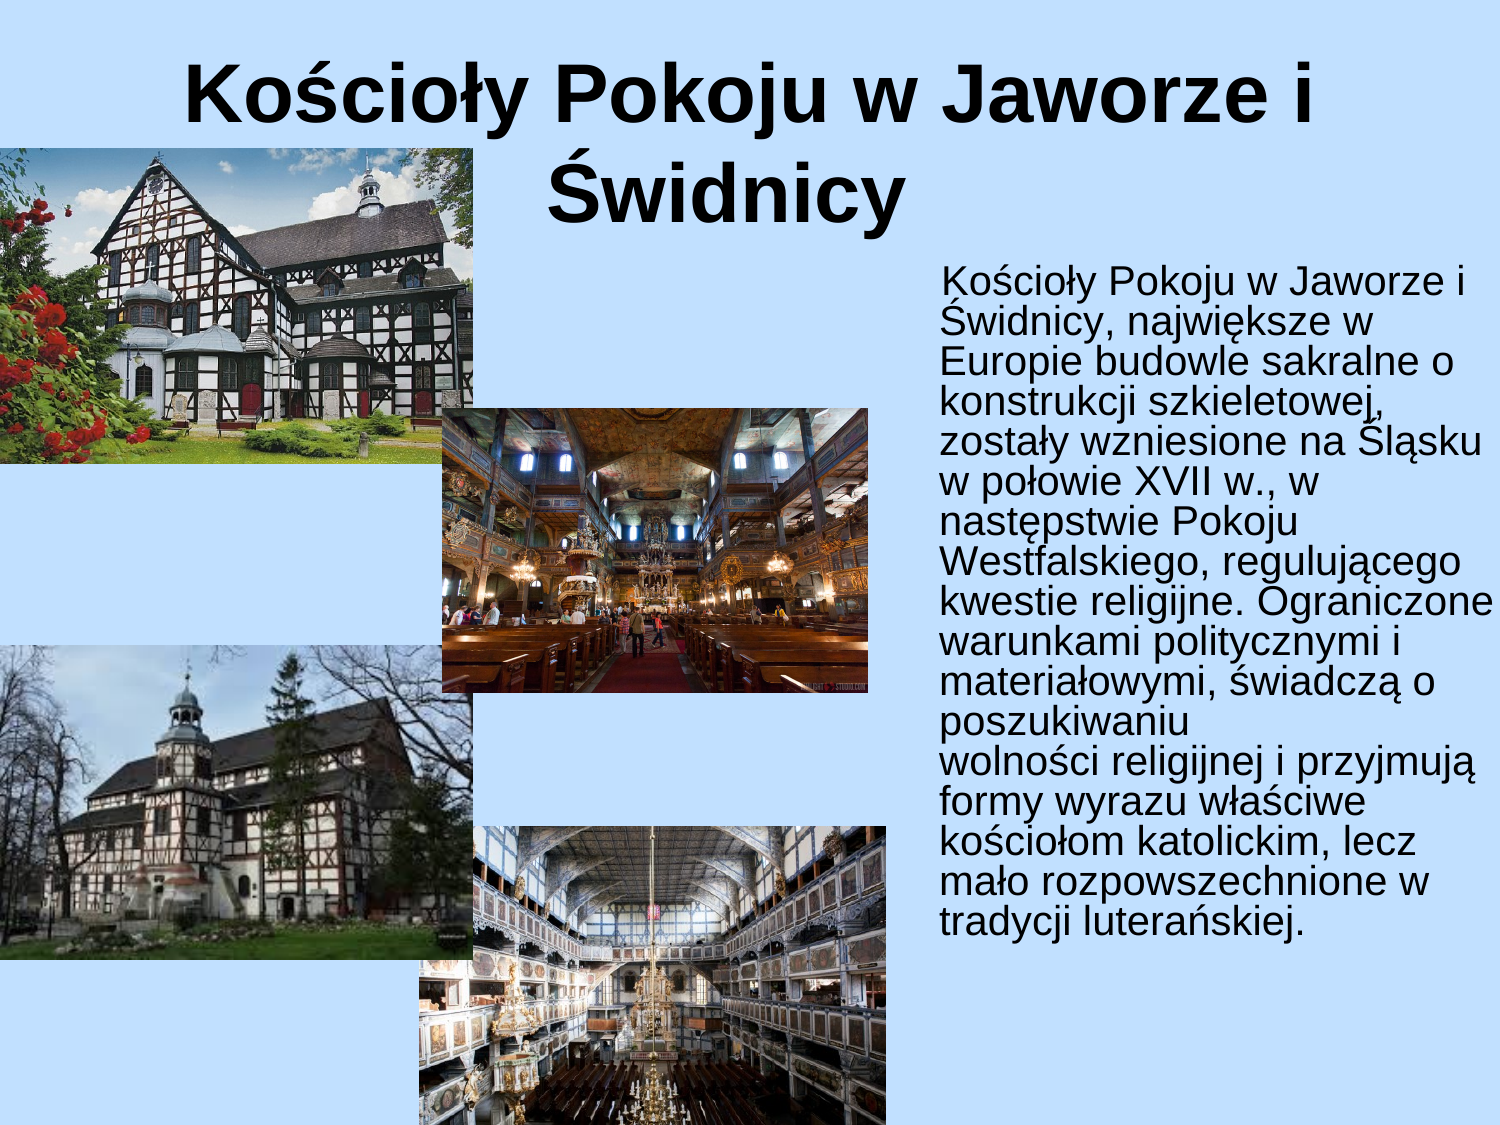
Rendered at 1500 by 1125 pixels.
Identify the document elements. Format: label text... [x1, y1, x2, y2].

picture [0, 148, 886, 1125]
list Kościoły Pokoju w Jaworze i Świdnicy, największe w Europie budowle sakralne o konstrukcji szkieletowej, zostały wzniesione na Śląsku w połowie XVII w., w następstwie Pokoju Westfalskiego, regulującego kwestie religijne. Ograniczone warunkami politycznymi i materiałowymi, świadczą o poszukiwaniu wolności religijnej i przyjmują formy wyrazu właściwe kościołom katolickim, lecz mało rozpowszechnione w tradycji luterańskiej. [868, 255, 1500, 998]
title Kościoły Pokoju w Jaworze i Świdnicy [75, 45, 1426, 233]
